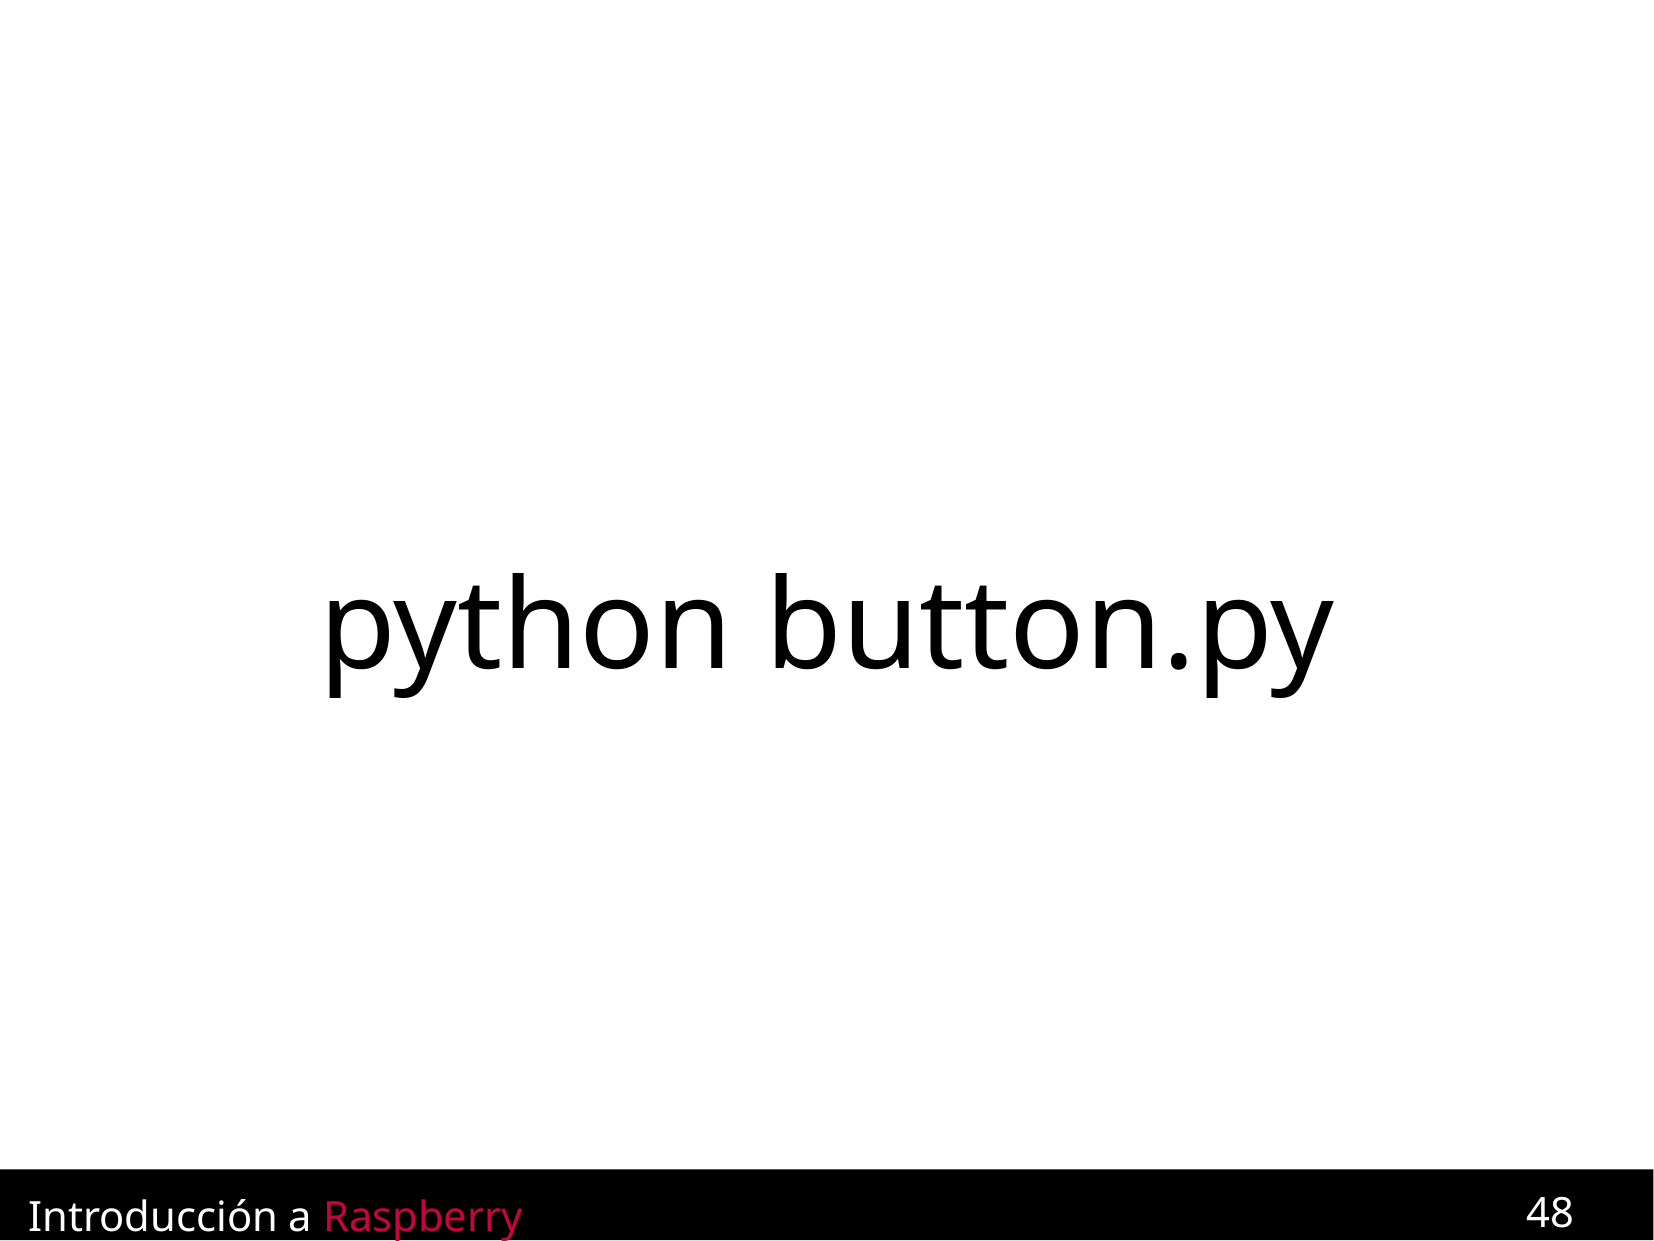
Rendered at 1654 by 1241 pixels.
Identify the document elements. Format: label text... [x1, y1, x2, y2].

text_box <number> [1521, 1175, 1654, 1241]
text_box [0, 0, 1654, 1241]
text_box Introducción a Raspberry Pi [13, 1179, 556, 1241]
title python button.py [83, 516, 1572, 724]
